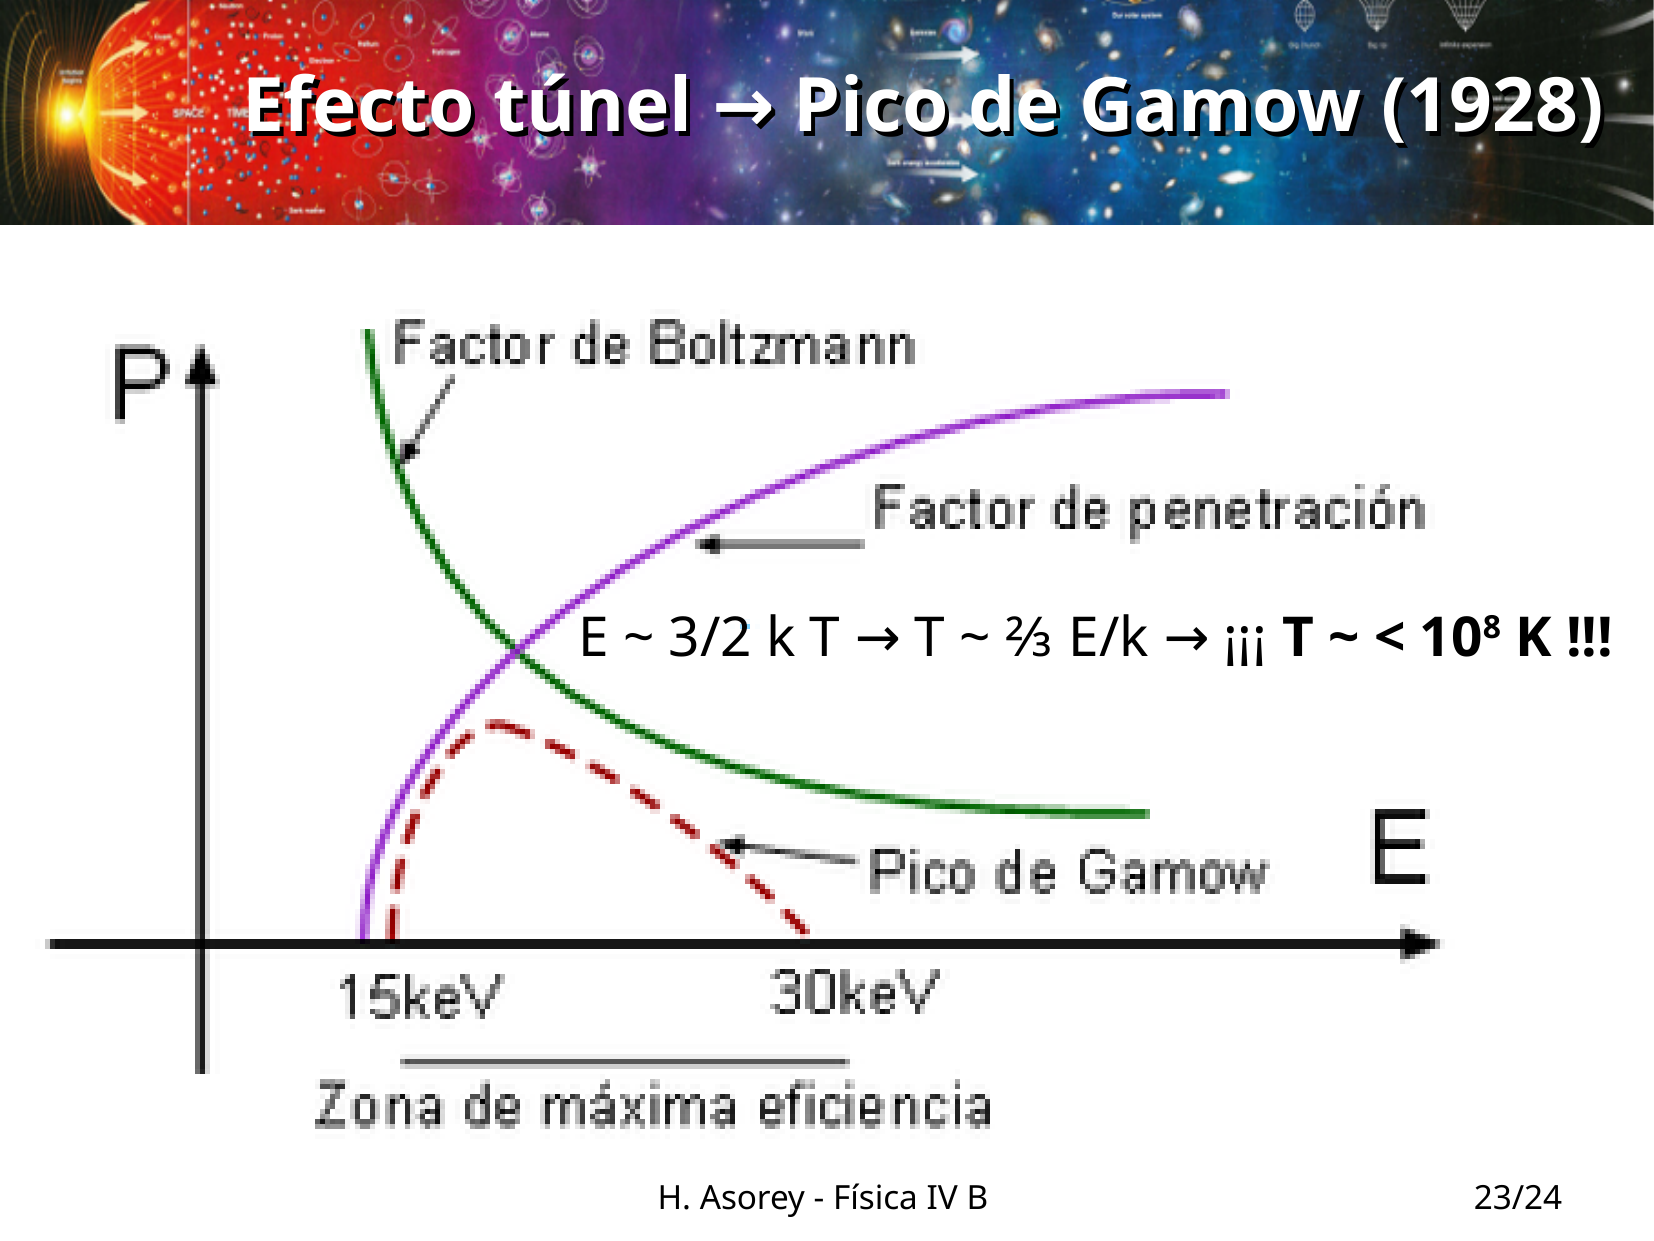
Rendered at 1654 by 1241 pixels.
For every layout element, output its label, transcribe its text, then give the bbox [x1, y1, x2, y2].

picture [0, 0, 1654, 225]
picture [30, 269, 1531, 1171]
text_box E ~ 3/2 k T → T ~ ⅔ E/k → ¡¡¡ T ~ < 108 K !!! [515, 597, 1642, 691]
title Efecto túnel → Pico de Gamow (1928) [45, 15, 1606, 191]
